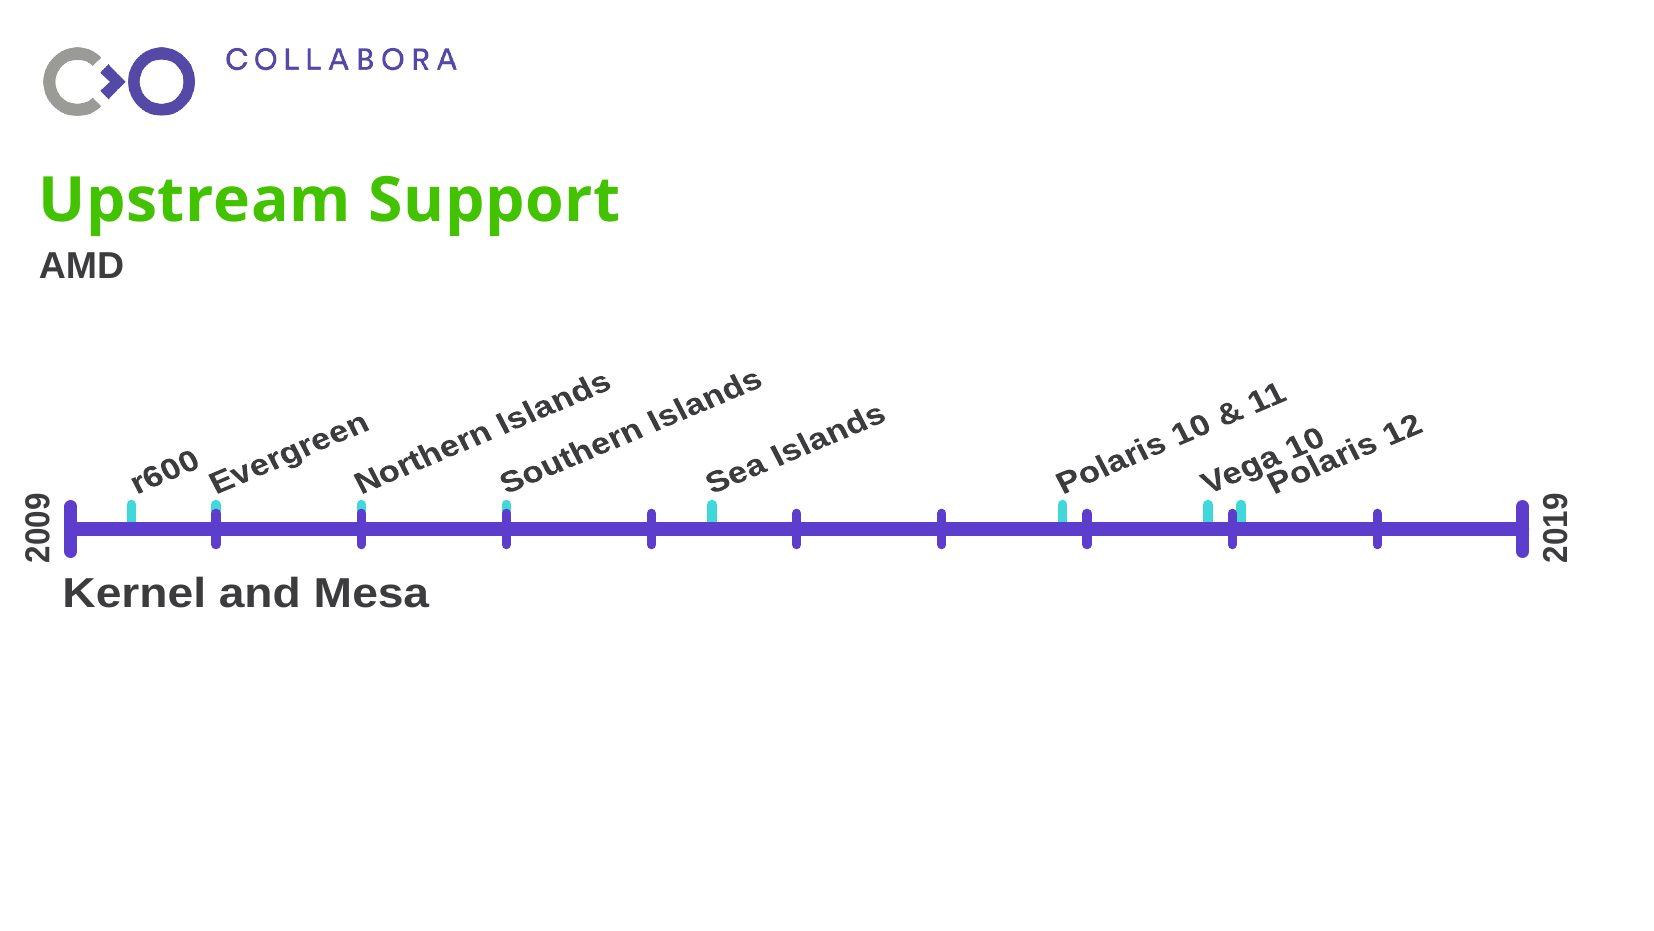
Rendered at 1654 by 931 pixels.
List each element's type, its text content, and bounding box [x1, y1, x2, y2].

title Upstream Support [38, 159, 1614, 216]
picture [3, 304, 1654, 642]
picture [43, 47, 457, 116]
text_box AMD [38, 240, 1612, 290]
